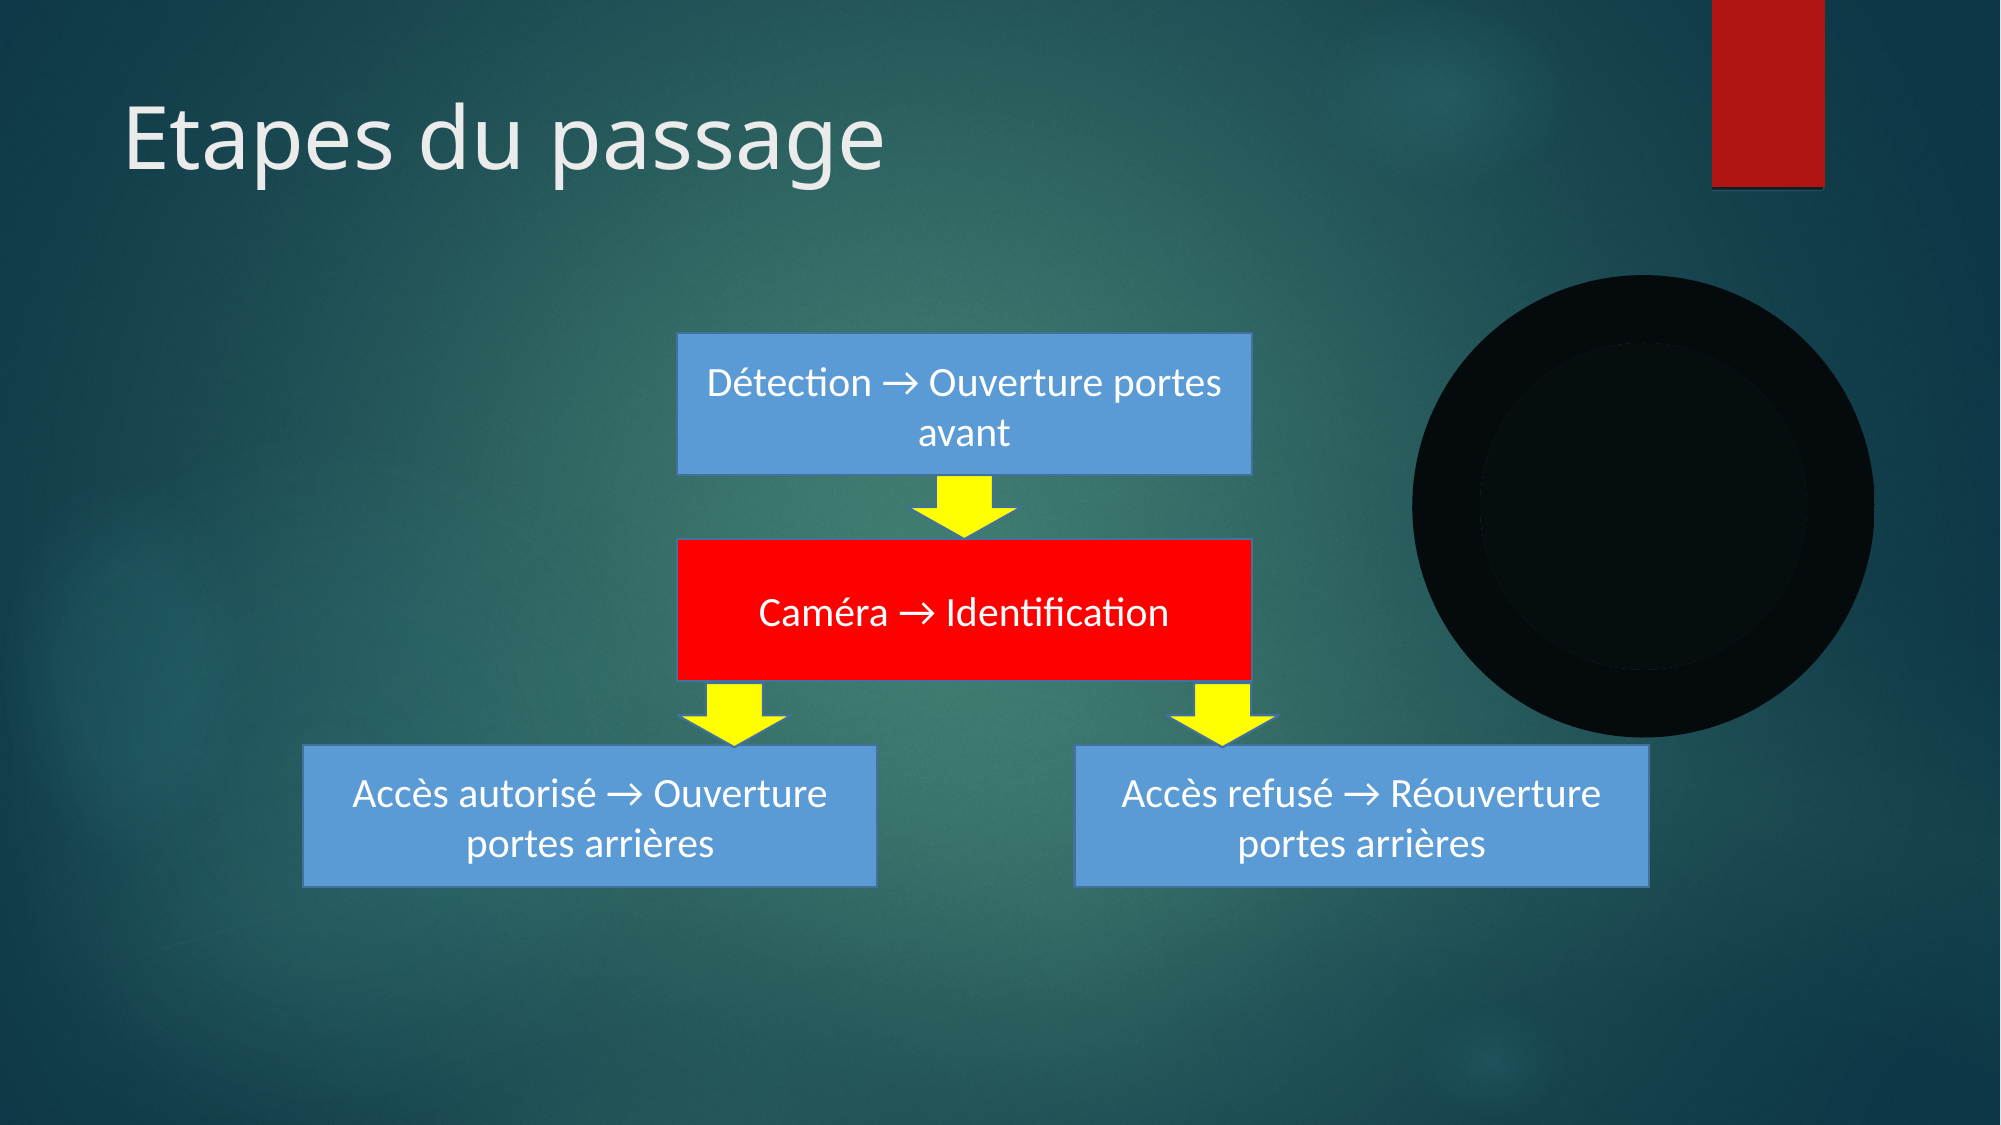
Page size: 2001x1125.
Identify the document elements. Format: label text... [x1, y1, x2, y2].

text_box [677, 683, 792, 748]
text_box Détection → Ouverture portes avant [677, 333, 1252, 475]
text_box Accès autorisé → Ouverture portes arrières [303, 745, 877, 887]
title Etapes du passage [106, 74, 1649, 305]
text_box [1165, 683, 1280, 748]
text_box Caméra → Identification [677, 539, 1252, 681]
text_box Accès refusé → Réouverture portes arrières [1075, 745, 1649, 887]
text_box [907, 475, 1022, 540]
